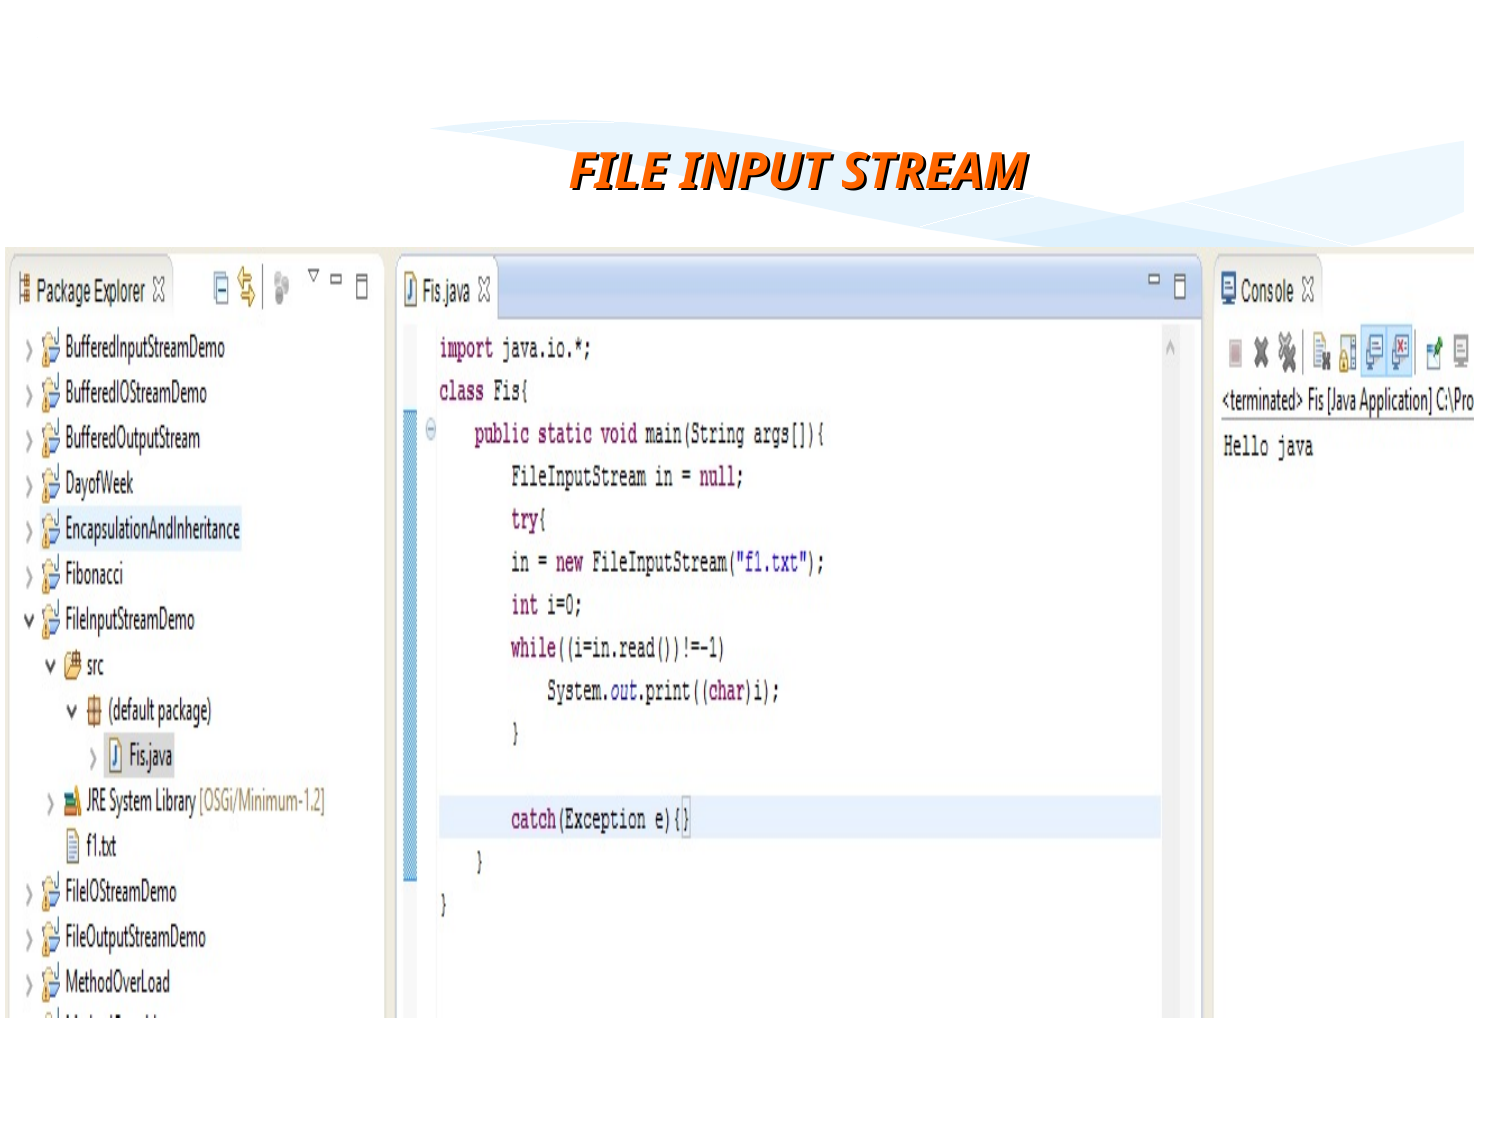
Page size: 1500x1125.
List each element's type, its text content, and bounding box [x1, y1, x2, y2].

picture [5, 247, 1474, 1018]
text_box FILE INPUT STREAM [394, 48, 1043, 206]
